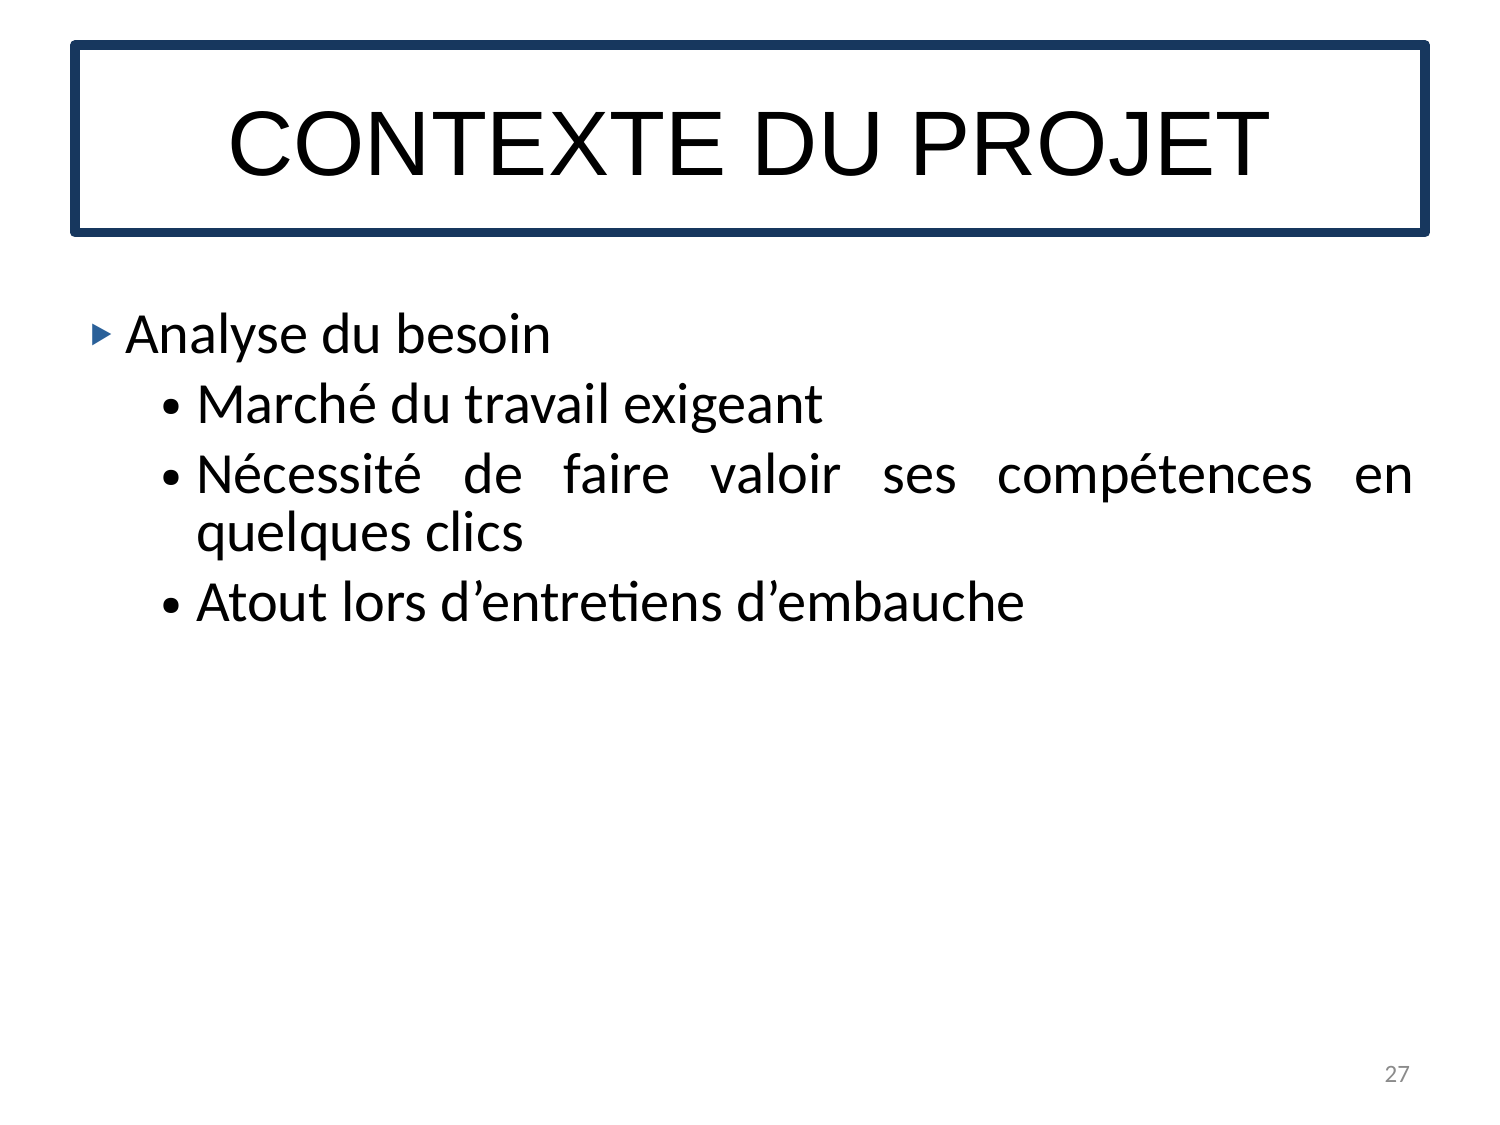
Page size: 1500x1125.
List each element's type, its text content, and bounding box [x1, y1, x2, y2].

text_box Analyse du besoin Marché du travail exigeant Nécessité de faire valoir ses compétences en quelques clics Atout lors d’entretiens d’embauche [75, 243, 1430, 1004]
title CONTEXTE DU PROJET [75, 45, 1425, 233]
